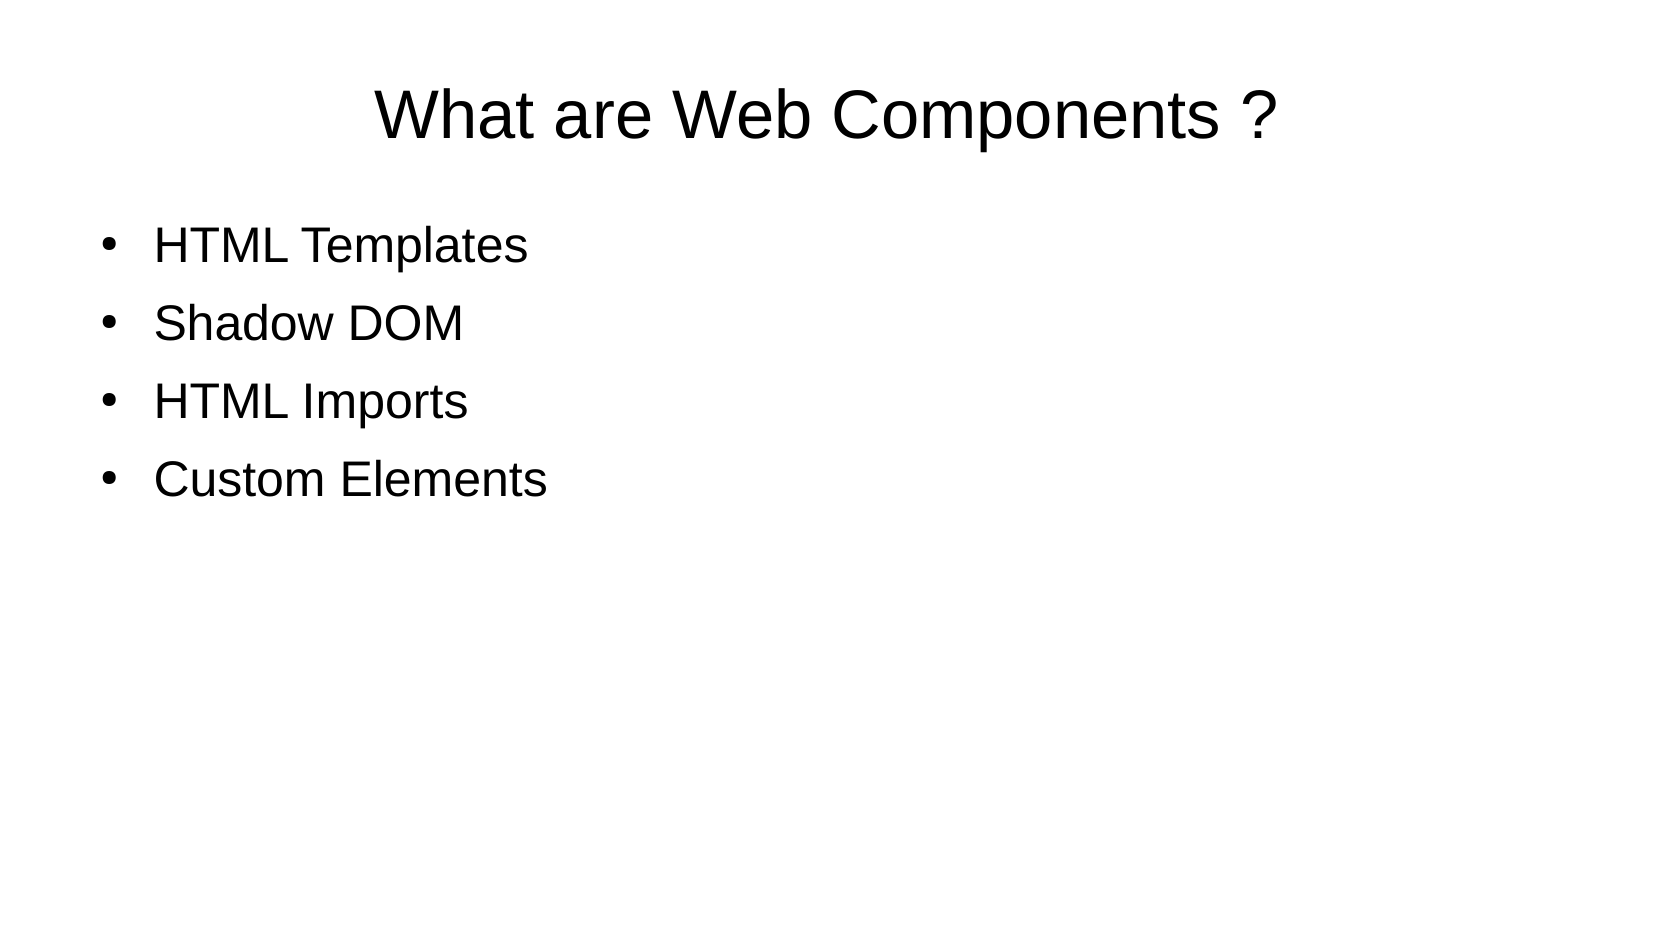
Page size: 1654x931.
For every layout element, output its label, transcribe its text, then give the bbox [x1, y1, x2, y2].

list HTML Templates Shadow DOM HTML Imports Custom Elements [82, 217, 1571, 758]
title What are Web Components ? [82, 37, 1571, 193]
